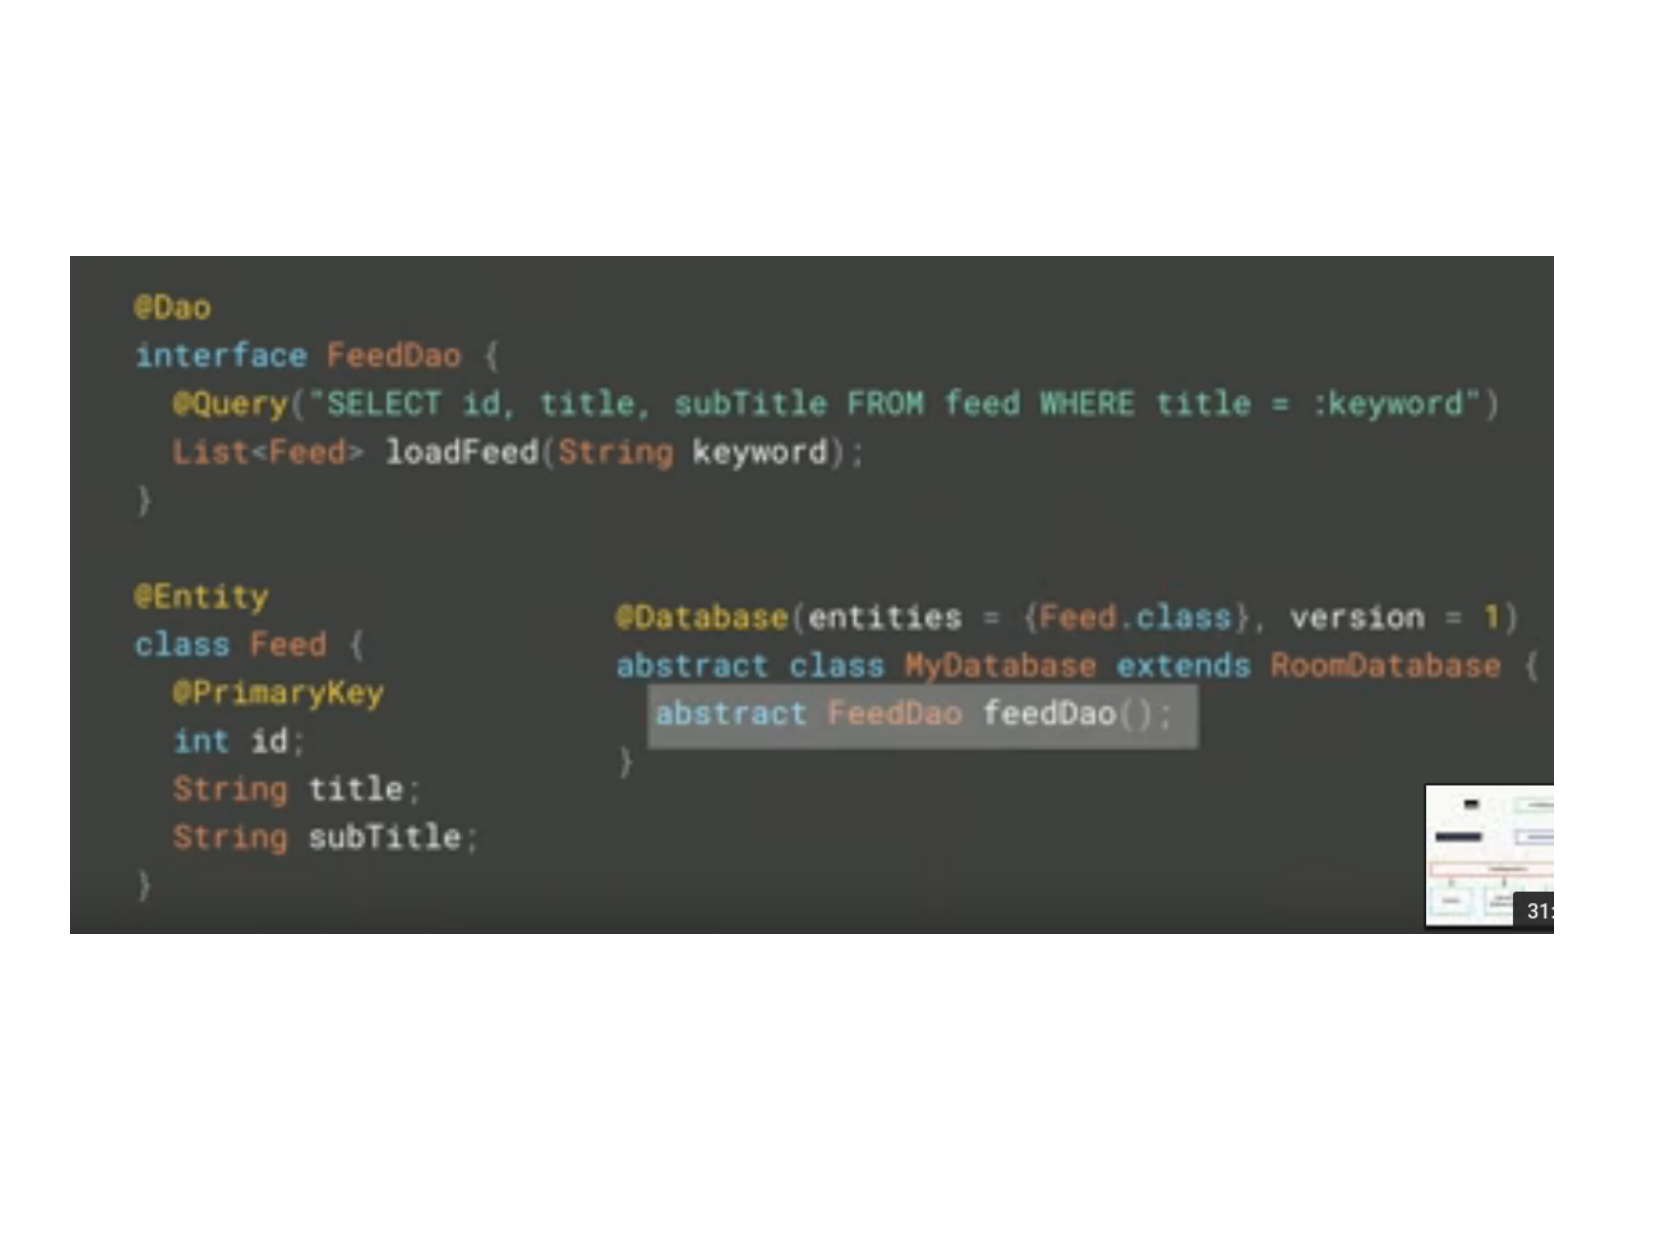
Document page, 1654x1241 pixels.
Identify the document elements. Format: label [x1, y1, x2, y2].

picture [70, 256, 1554, 934]
